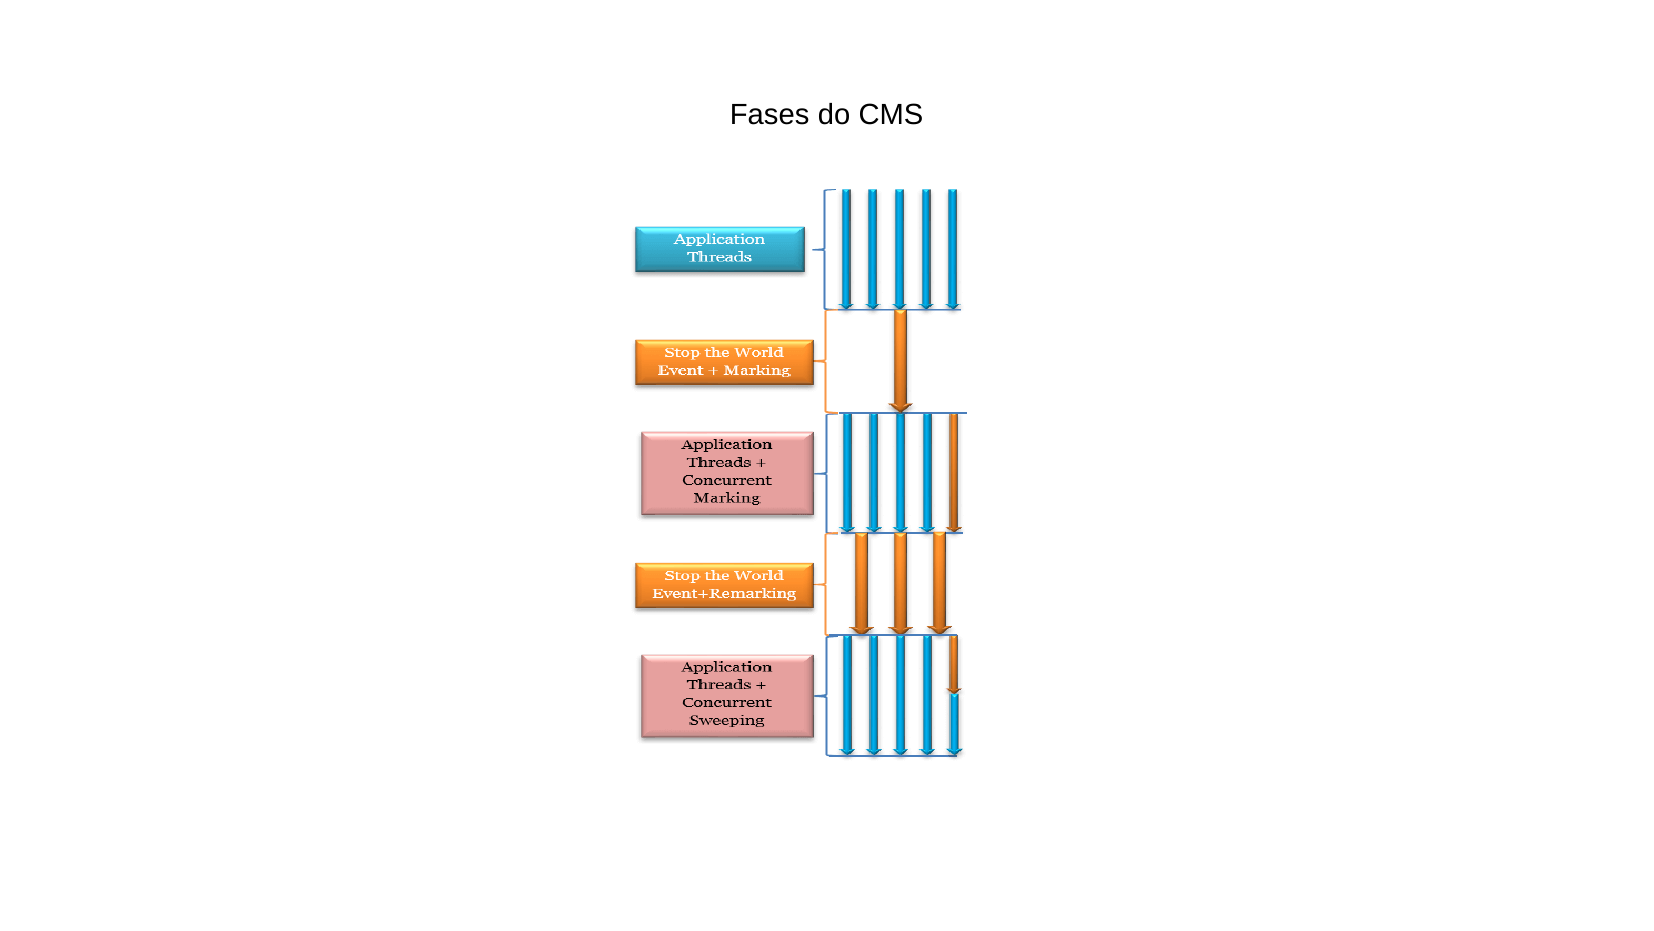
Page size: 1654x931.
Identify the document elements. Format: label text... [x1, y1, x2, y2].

picture [600, 179, 991, 766]
title Fases do CMS [82, 37, 1571, 193]
